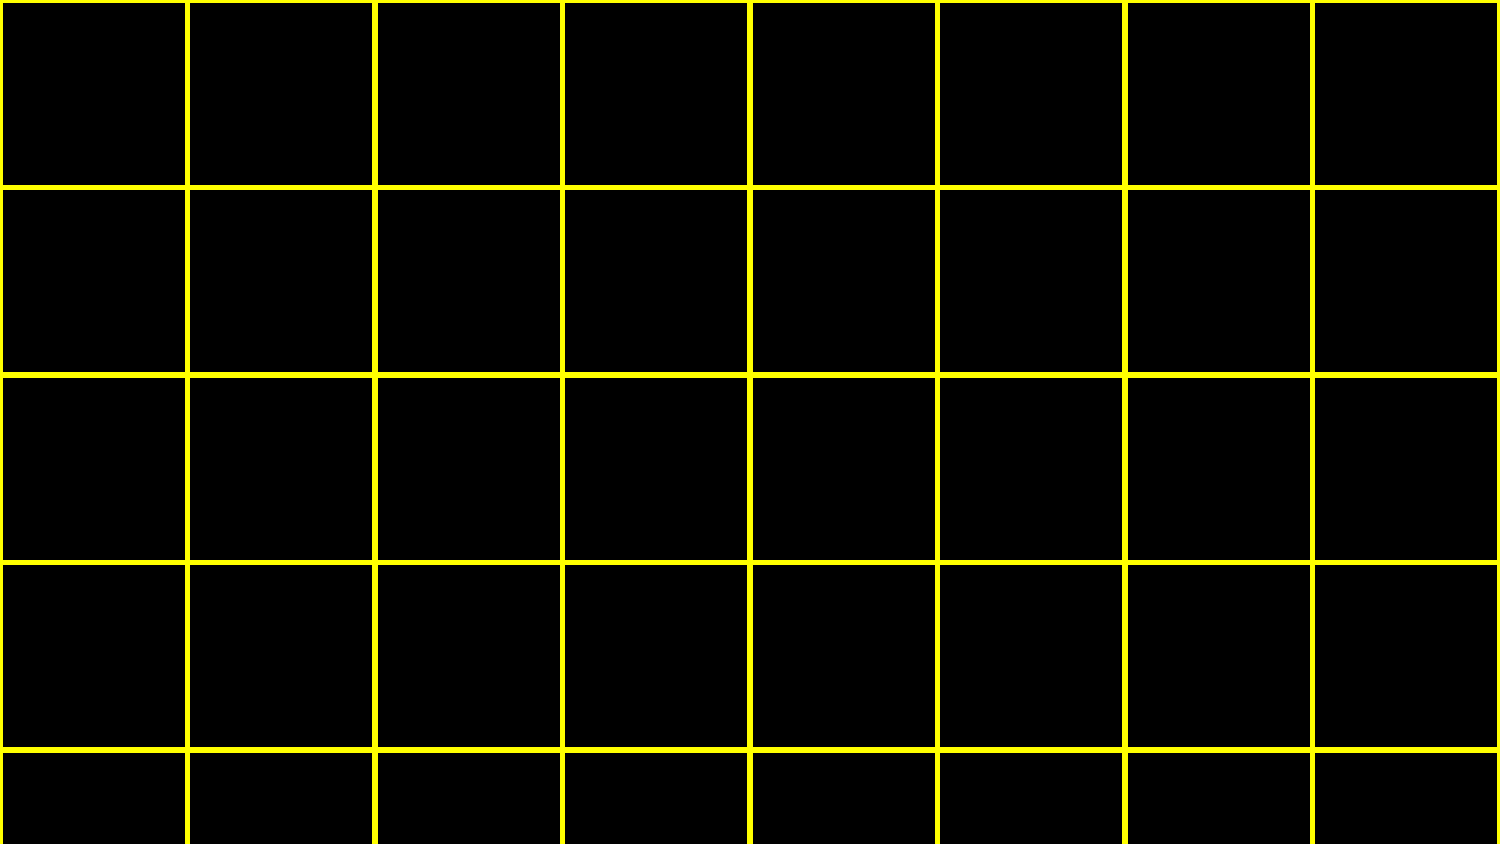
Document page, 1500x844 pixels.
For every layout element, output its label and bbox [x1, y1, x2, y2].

table_cell [940, 378, 1122, 560]
table_header [1128, 3, 1310, 185]
table_cell [565, 378, 747, 560]
table_cell [3, 190, 185, 372]
table_header [190, 3, 372, 185]
table_cell [378, 378, 560, 560]
table_header [940, 3, 1122, 185]
table_cell [940, 753, 1122, 844]
table_cell [753, 753, 935, 844]
table_cell [378, 190, 560, 372]
table_cell [190, 378, 372, 560]
table_cell [1128, 378, 1310, 560]
table_cell [565, 753, 747, 844]
table_cell [3, 753, 185, 844]
table_cell [753, 190, 935, 372]
table_header [1315, 3, 1497, 185]
table_cell [753, 565, 935, 747]
table_cell [1128, 565, 1310, 747]
table_cell [565, 565, 747, 747]
table_cell [190, 753, 372, 844]
table_cell [940, 565, 1122, 747]
table_cell [1315, 190, 1497, 372]
table_cell [1315, 565, 1497, 747]
table_cell [1128, 753, 1310, 844]
table_cell [190, 565, 372, 747]
table_cell [1315, 753, 1497, 844]
table_header [565, 3, 747, 185]
table_cell [190, 190, 372, 372]
table_cell [1128, 190, 1310, 372]
table_cell [3, 565, 185, 747]
table_header [3, 3, 185, 185]
table_cell [565, 190, 747, 372]
table_cell [1315, 378, 1497, 560]
table_header [753, 3, 935, 185]
table_cell [753, 378, 935, 560]
table_cell [3, 378, 185, 560]
table_cell [940, 190, 1122, 372]
table_cell [378, 753, 560, 844]
table_header [378, 3, 560, 185]
table_cell [378, 565, 560, 747]
